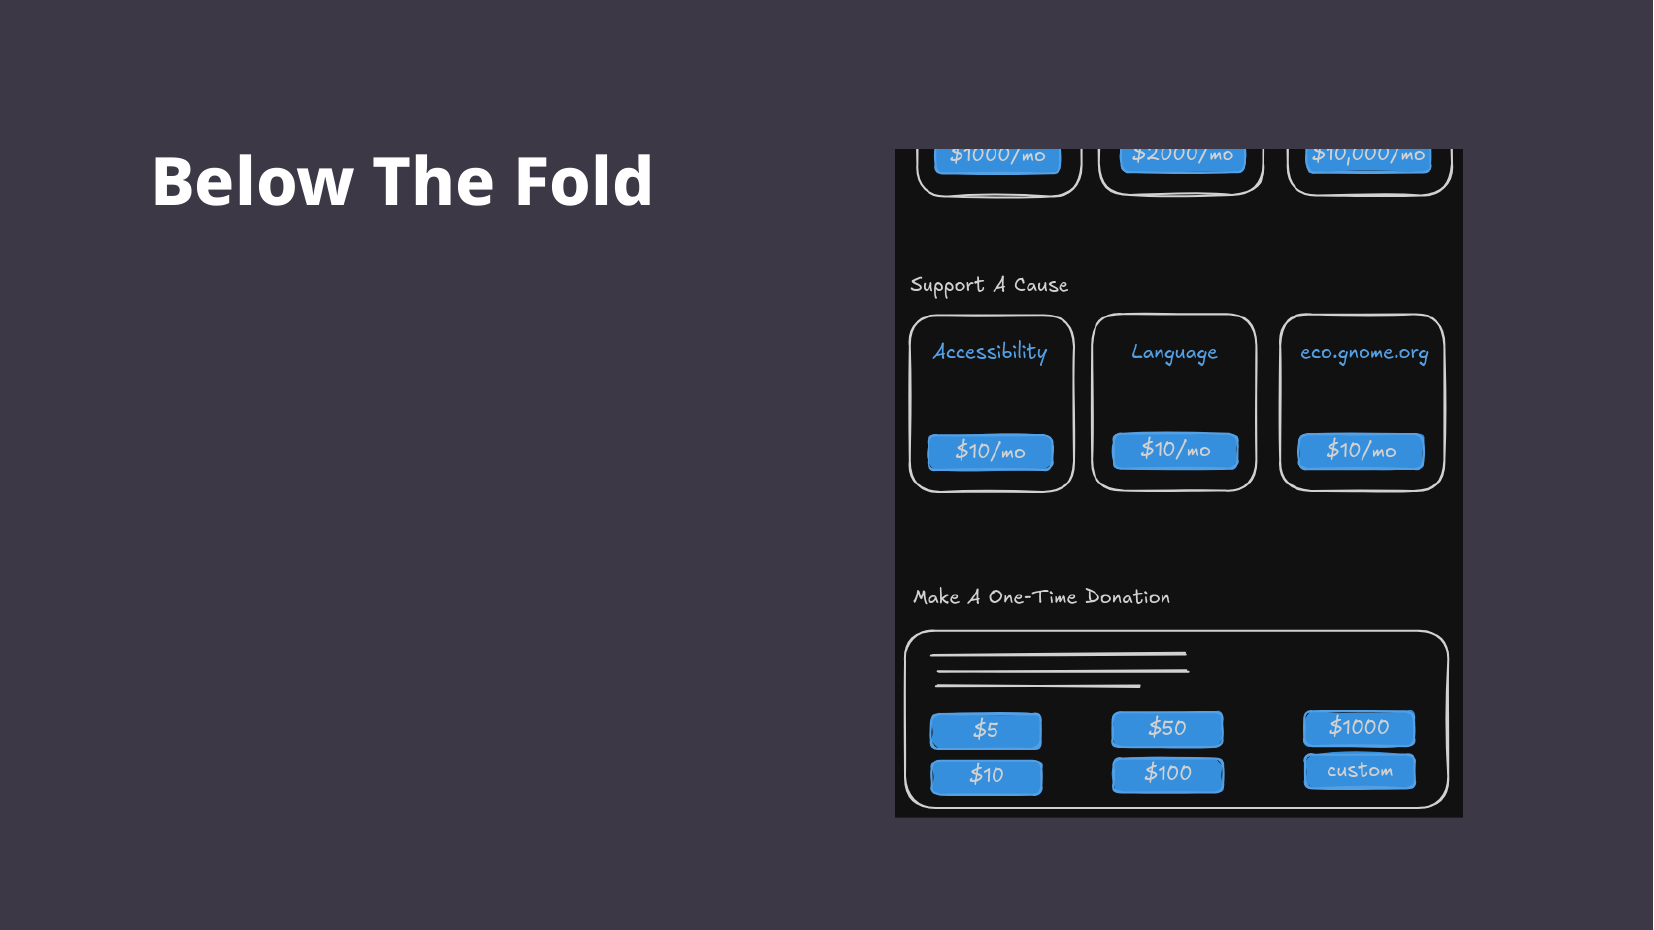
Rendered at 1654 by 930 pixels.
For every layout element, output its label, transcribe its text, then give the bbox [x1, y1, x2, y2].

title Below The Fold [150, 75, 1050, 226]
picture [895, 149, 1463, 818]
